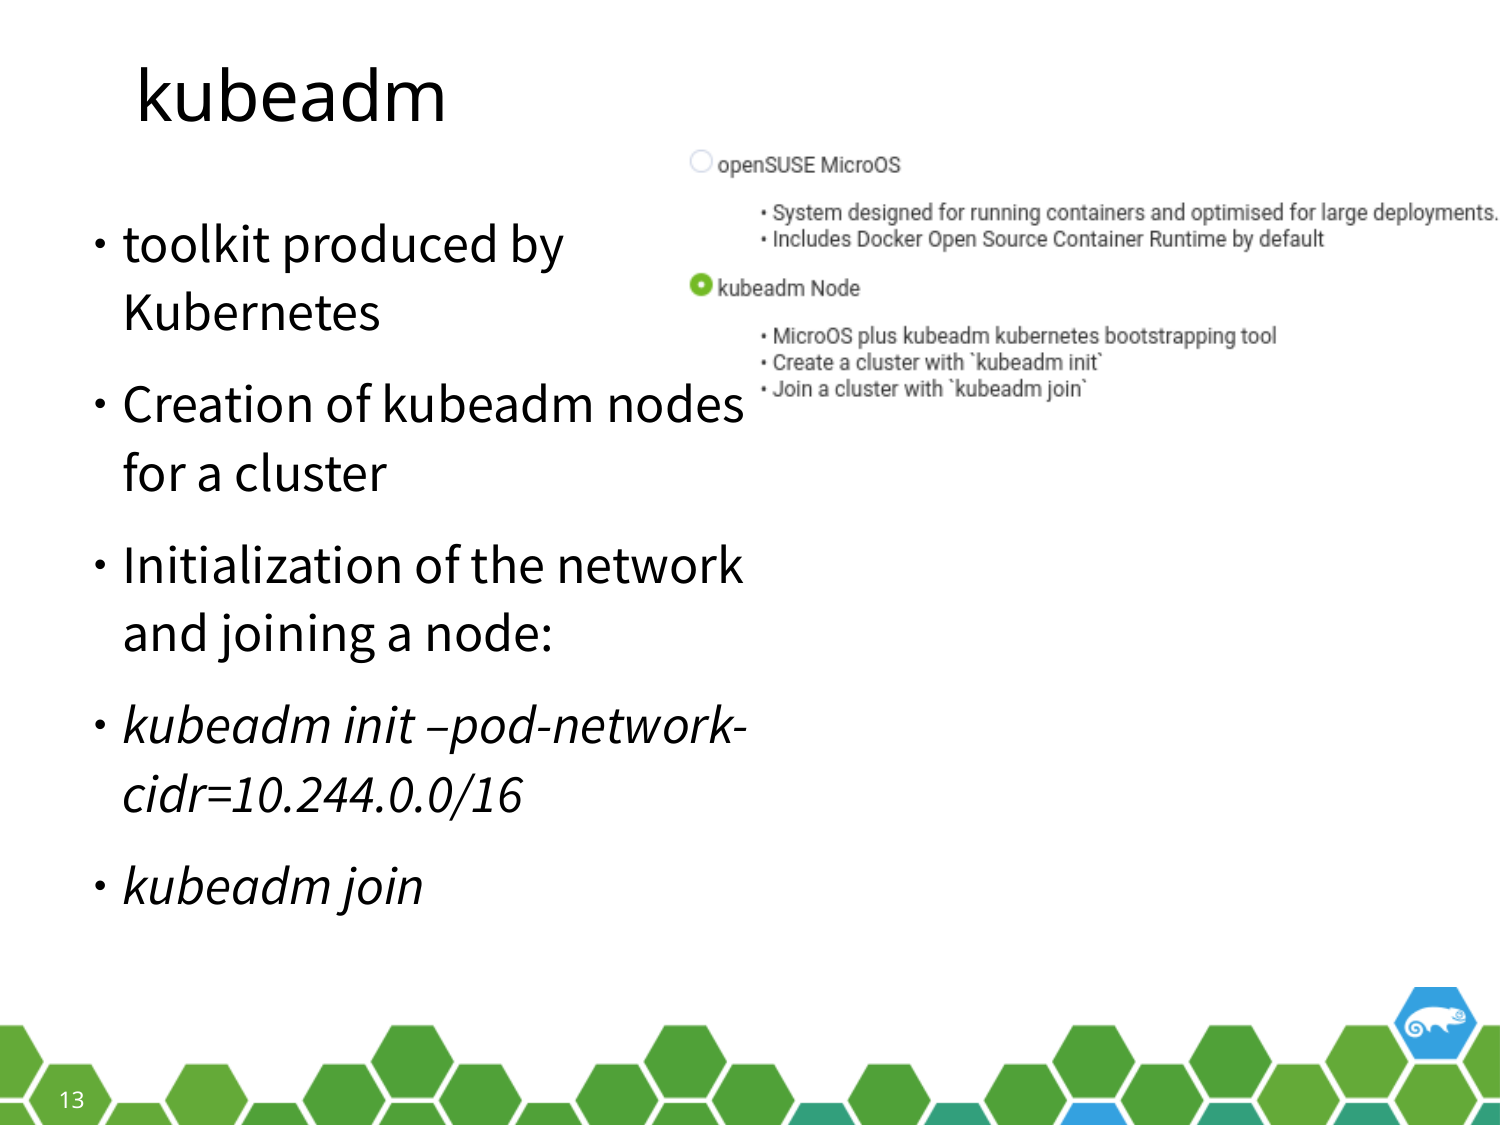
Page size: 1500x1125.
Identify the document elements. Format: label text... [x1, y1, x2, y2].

title kubeadm [135, 12, 1372, 175]
picture [685, 143, 1500, 411]
picture [0, 987, 1500, 1125]
list toolkit produced by Kubernetes Creation of kubeadm nodes for a cluster Initialization of the network and joining a node: kubeadm init –pod-network-cidr=10.244.0.0/16 kubeadm join [94, 208, 786, 953]
